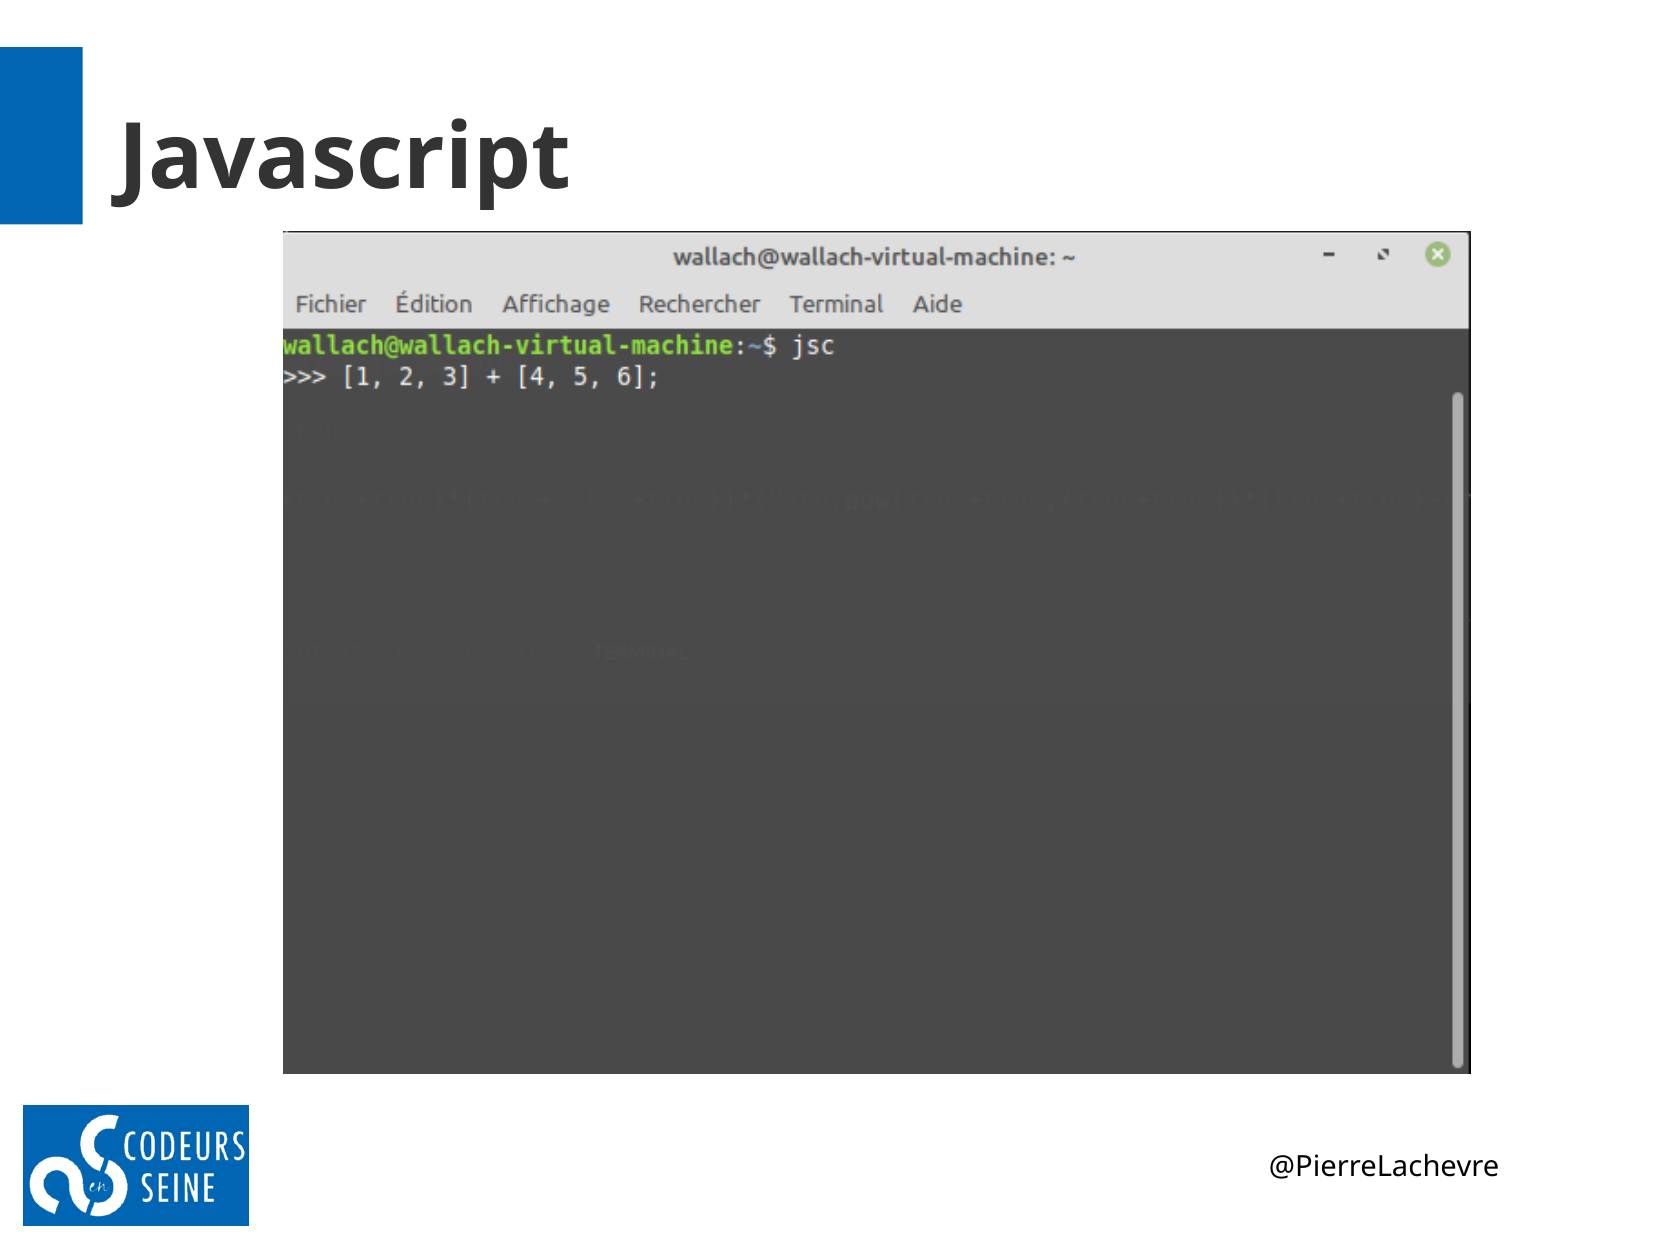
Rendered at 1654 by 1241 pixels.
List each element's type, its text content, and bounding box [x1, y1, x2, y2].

picture [23, 1105, 249, 1226]
title Javascript [118, 49, 1571, 257]
picture [283, 231, 1471, 1074]
